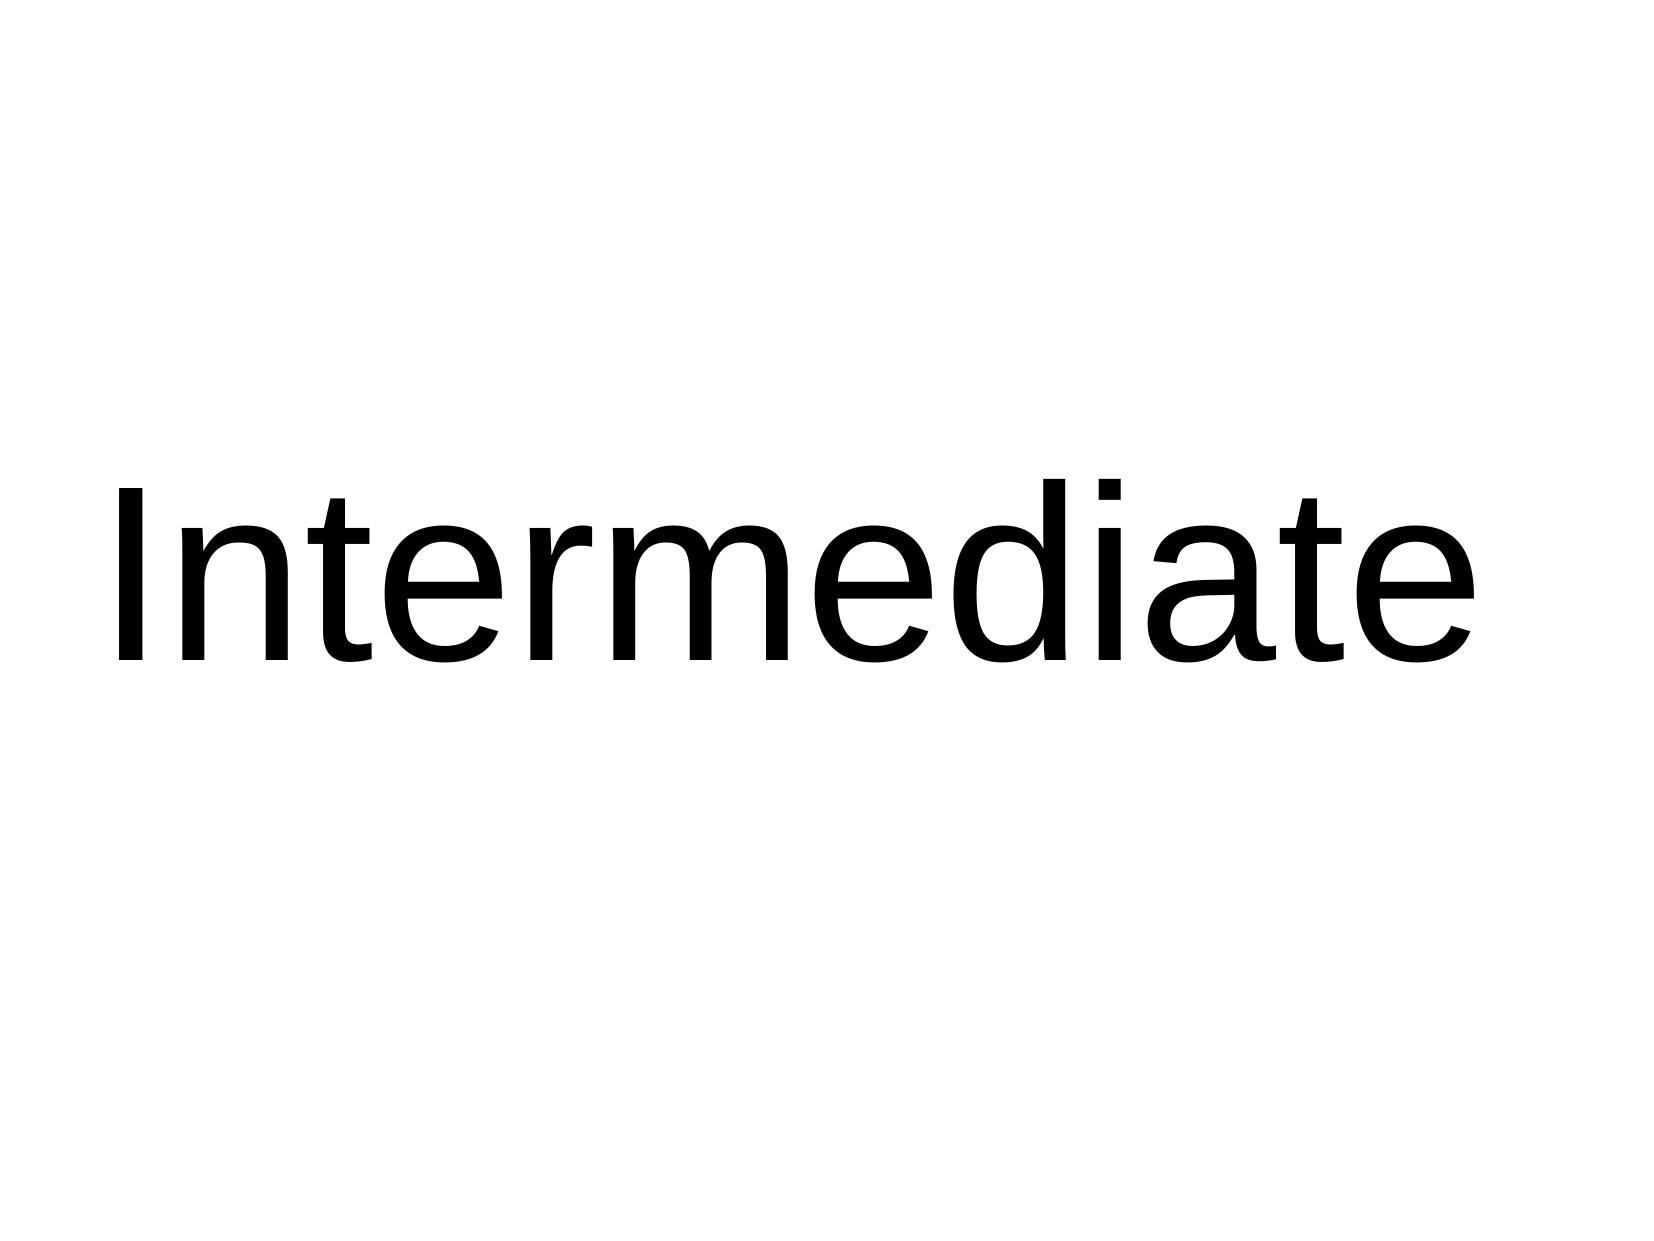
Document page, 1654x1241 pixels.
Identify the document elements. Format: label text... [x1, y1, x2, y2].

title Intermediate [47, 433, 1536, 714]
